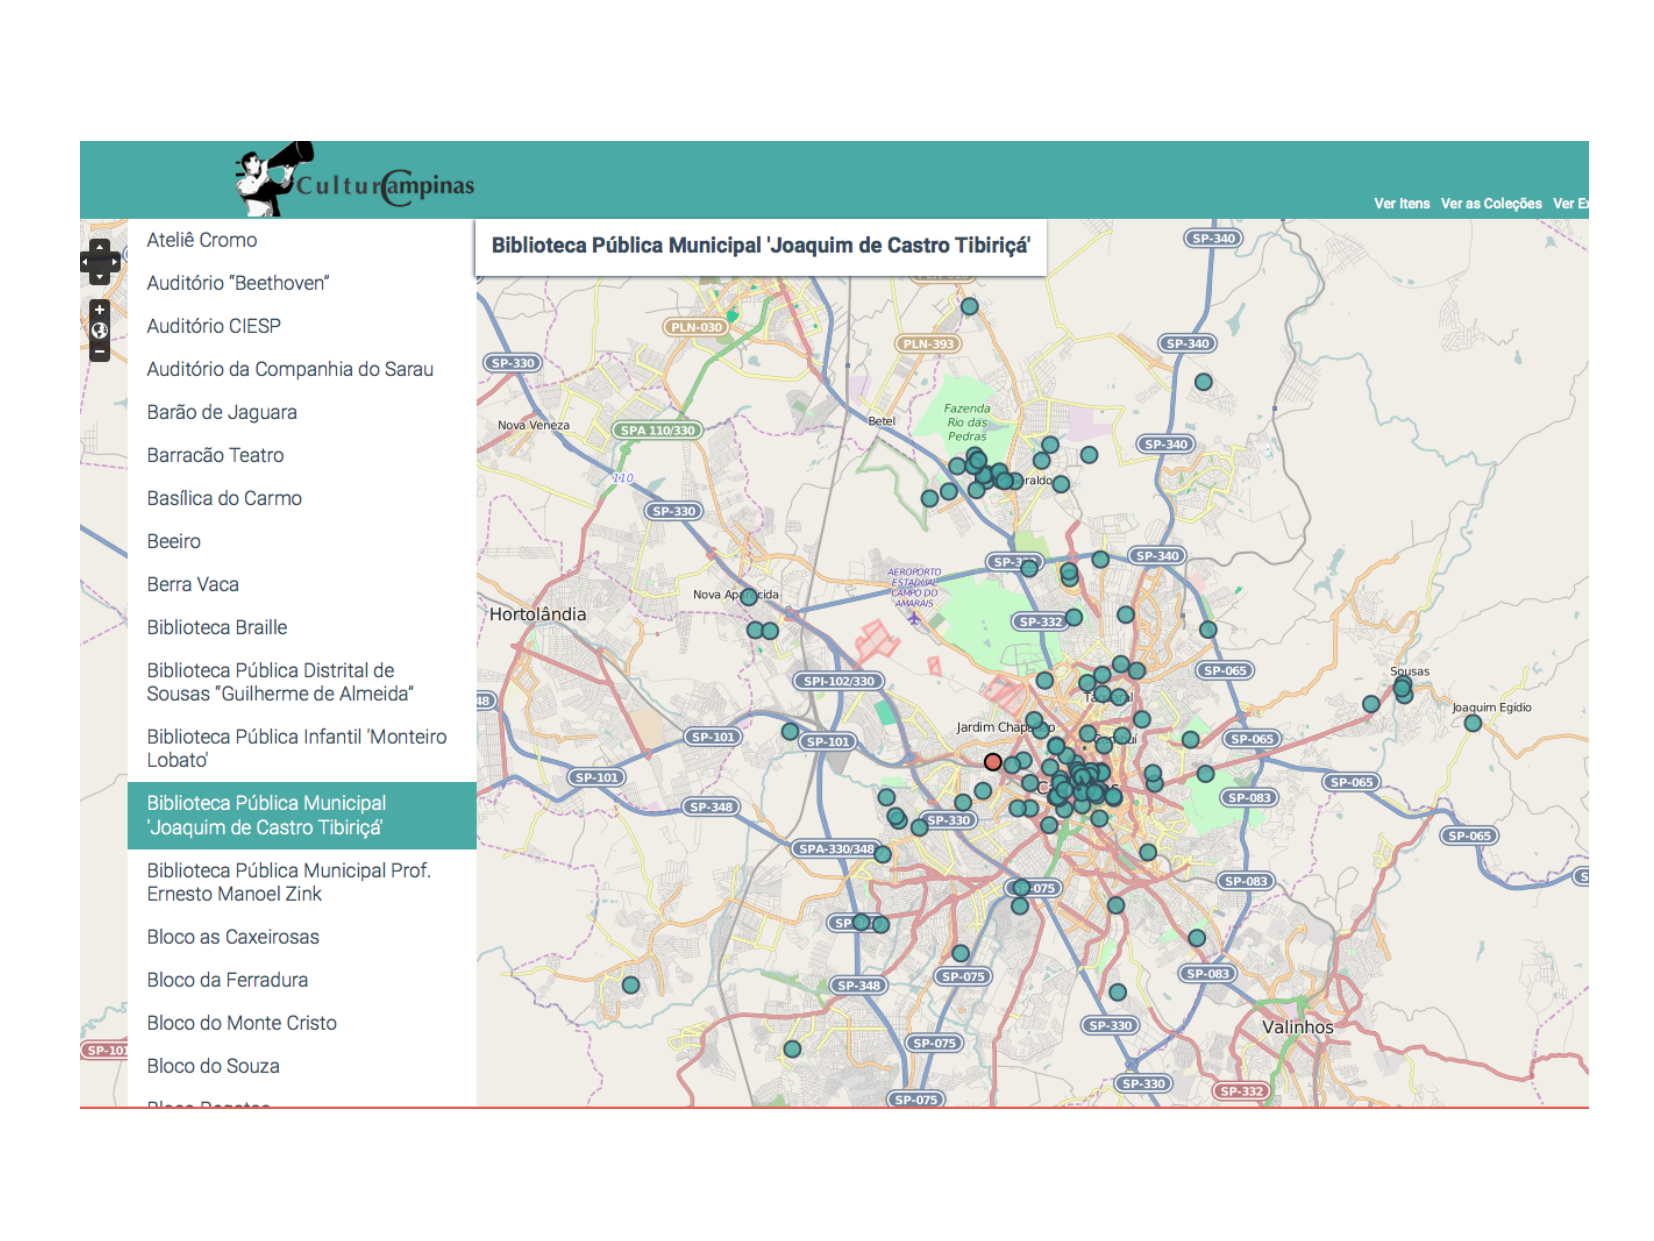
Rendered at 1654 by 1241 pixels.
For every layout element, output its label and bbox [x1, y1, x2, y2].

picture [80, 141, 1589, 1109]
